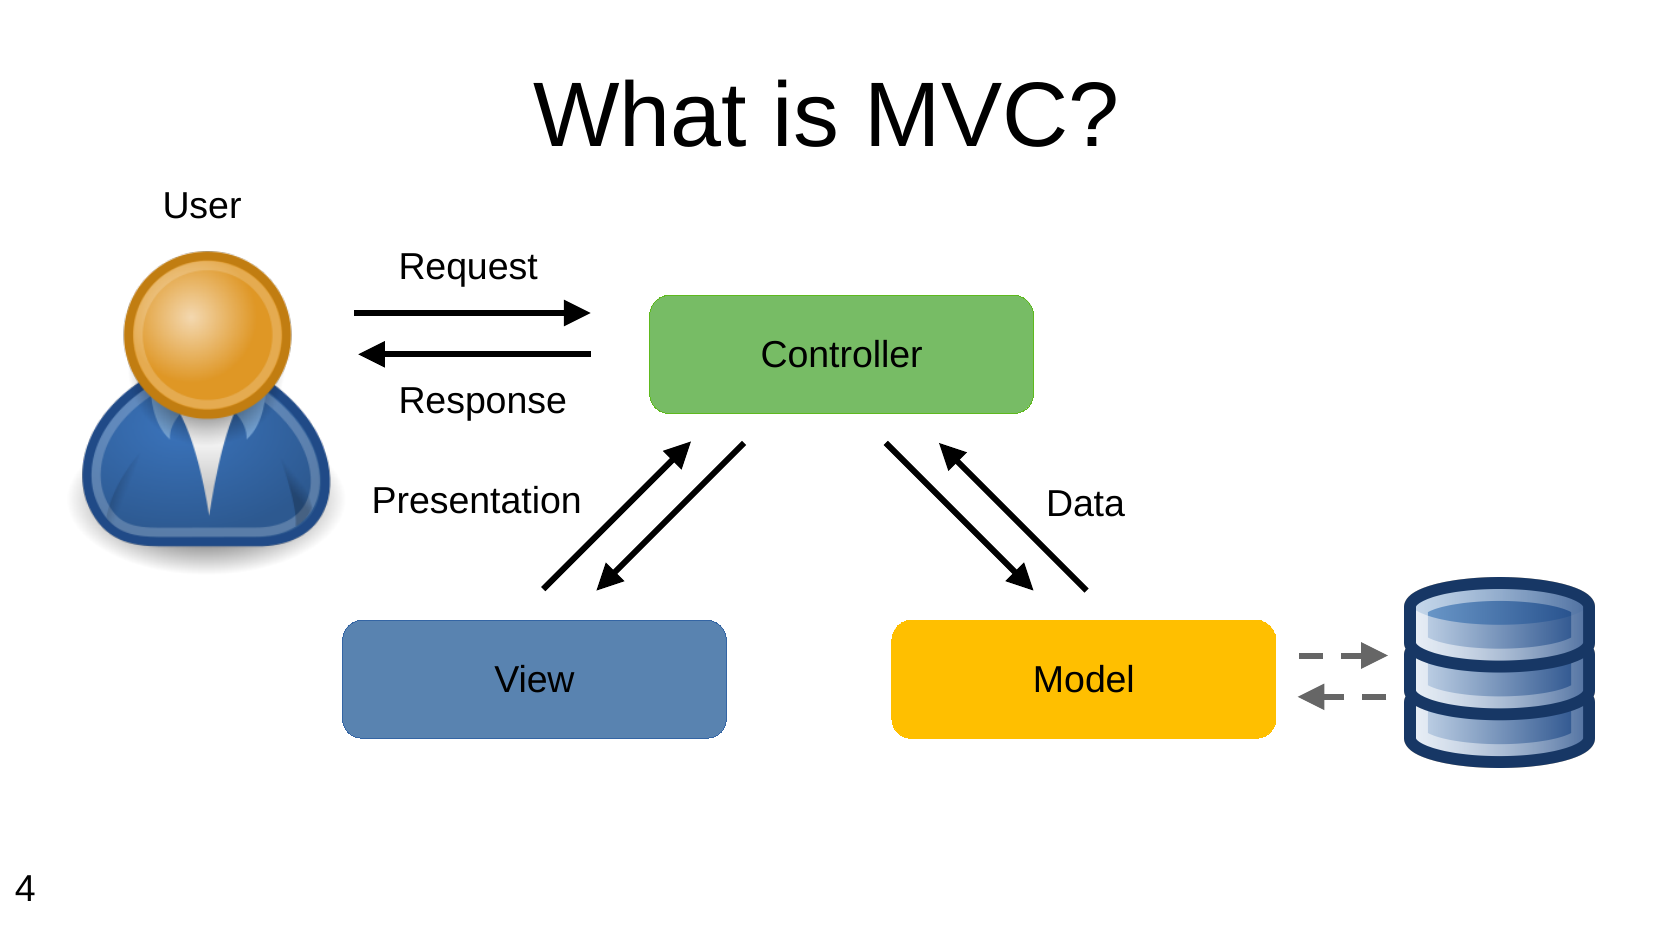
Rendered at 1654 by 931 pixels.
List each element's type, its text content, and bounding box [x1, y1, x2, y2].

text_box View [342, 620, 727, 739]
text_box <number> [0, 860, 201, 931]
text_box Response [383, 372, 593, 459]
text_box Presentation [356, 472, 597, 530]
text_box Request [383, 238, 564, 296]
picture [1404, 577, 1595, 768]
title What is MVC? [82, 37, 1571, 193]
text_box User [147, 177, 257, 234]
text_box Controller [649, 295, 1034, 414]
text_box Data [1031, 474, 1211, 532]
text_box Model [891, 620, 1276, 739]
picture [29, 236, 384, 591]
